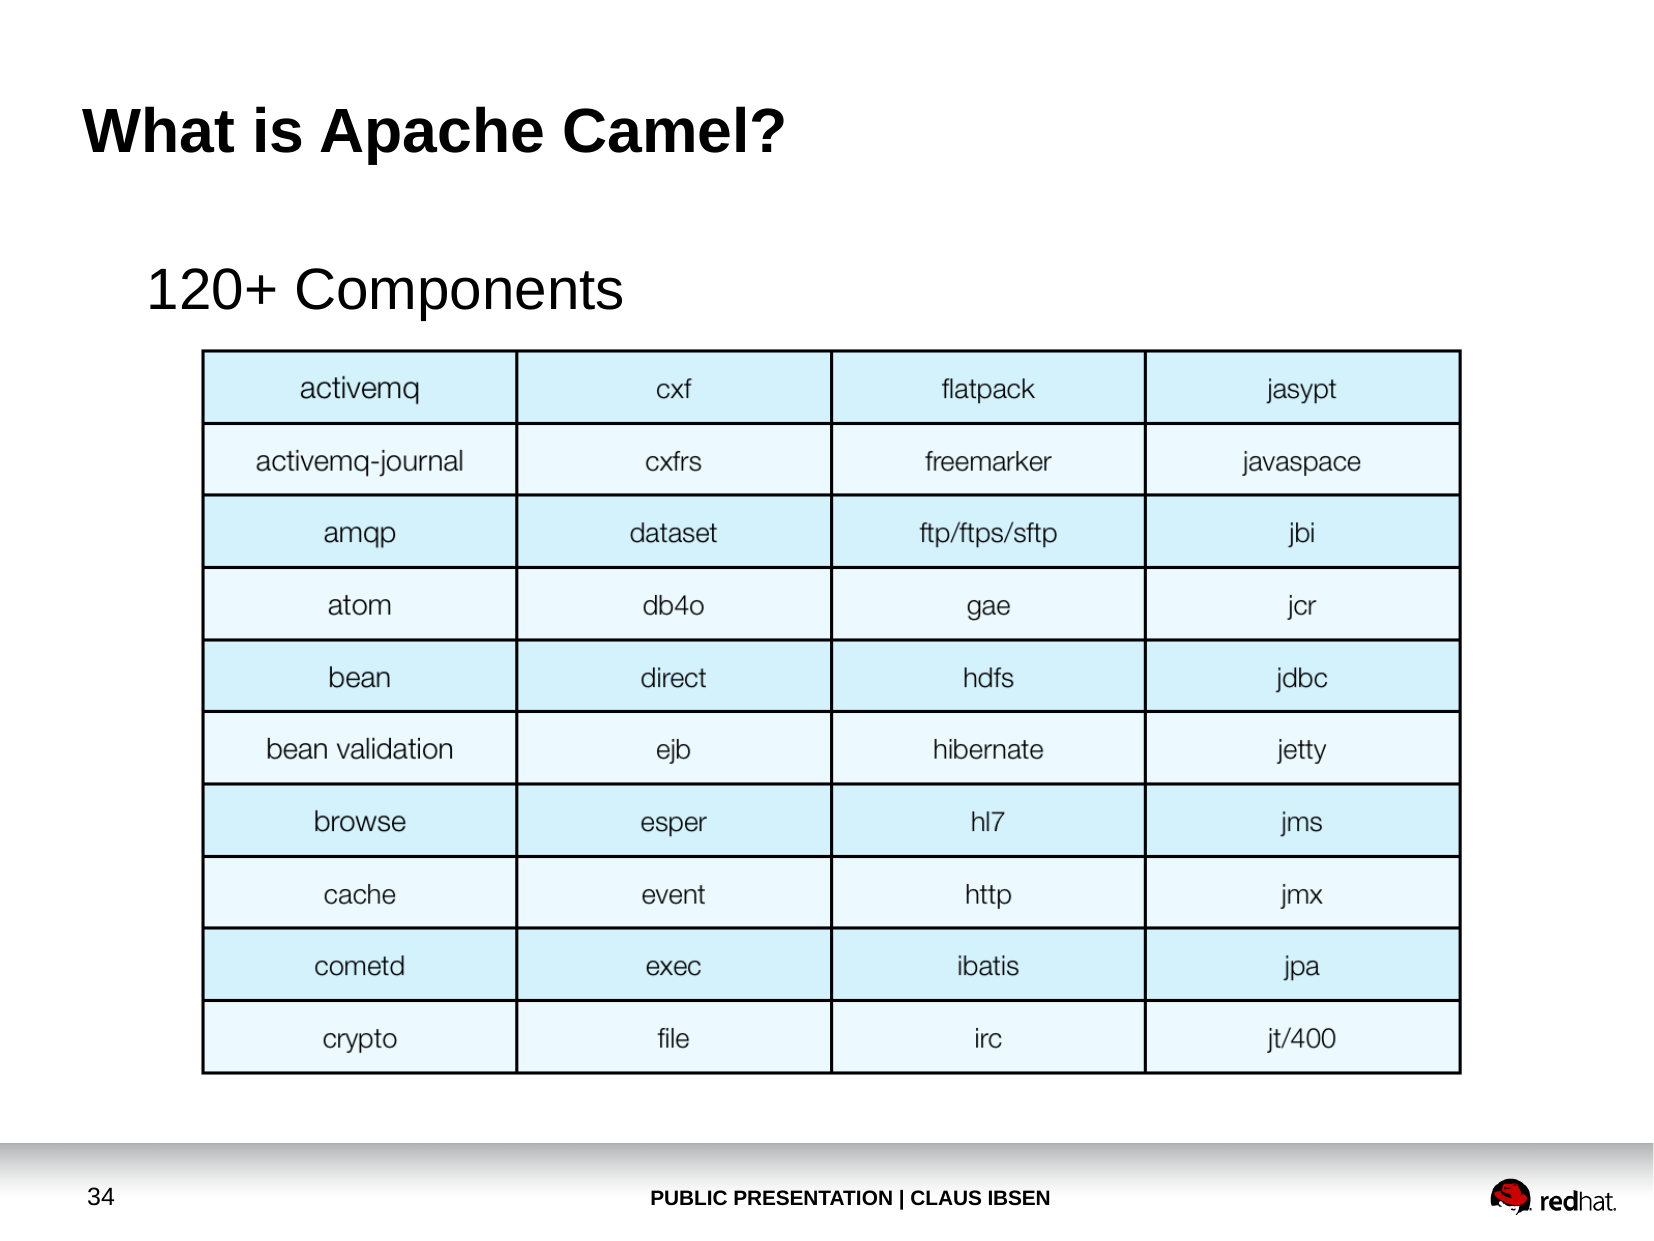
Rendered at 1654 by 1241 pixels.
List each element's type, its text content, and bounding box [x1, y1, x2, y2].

list 120+ Components [86, 256, 1576, 1051]
picture [187, 337, 1470, 1087]
picture [0, 1143, 1654, 1241]
title What is Apache Camel? [82, 37, 1571, 226]
